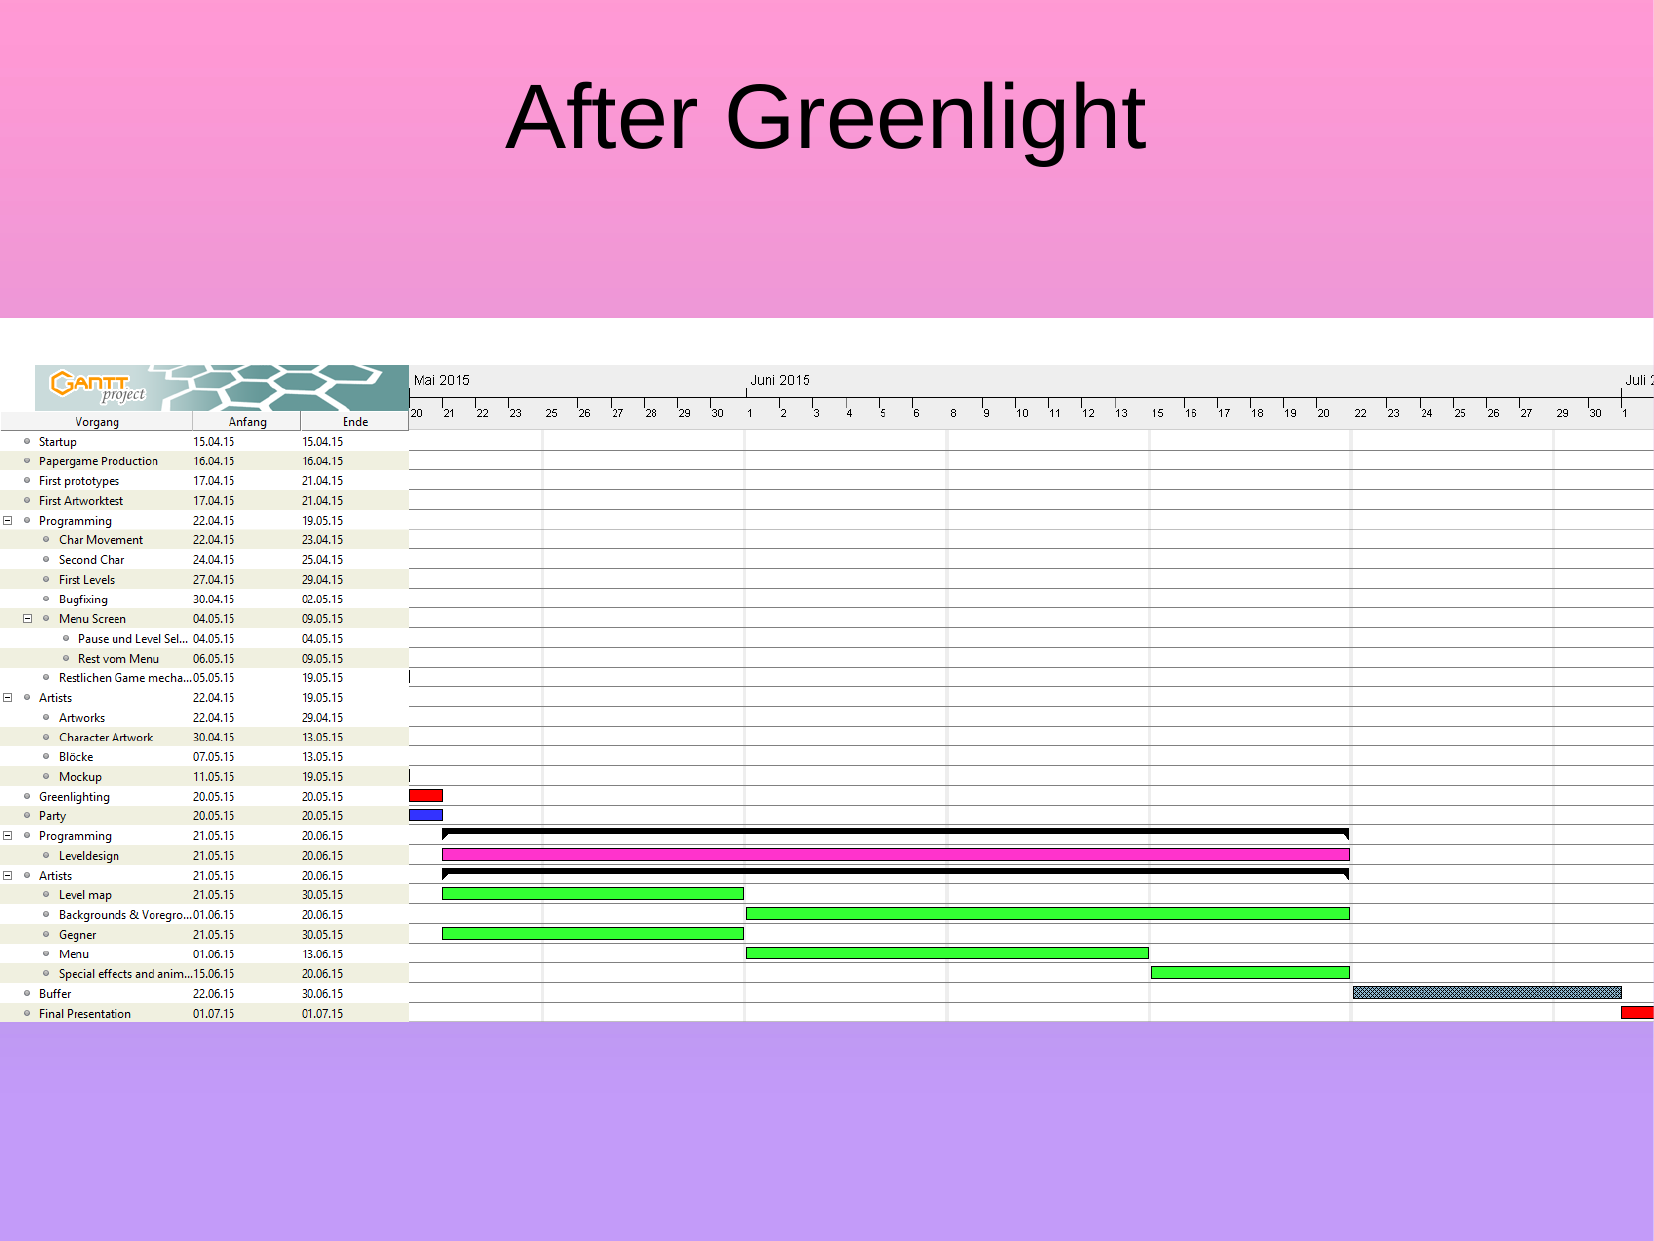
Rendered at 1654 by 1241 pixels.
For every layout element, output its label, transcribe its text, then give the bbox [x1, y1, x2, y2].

picture [0, 0, 1654, 1241]
title After Greenlight [82, 49, 1571, 257]
